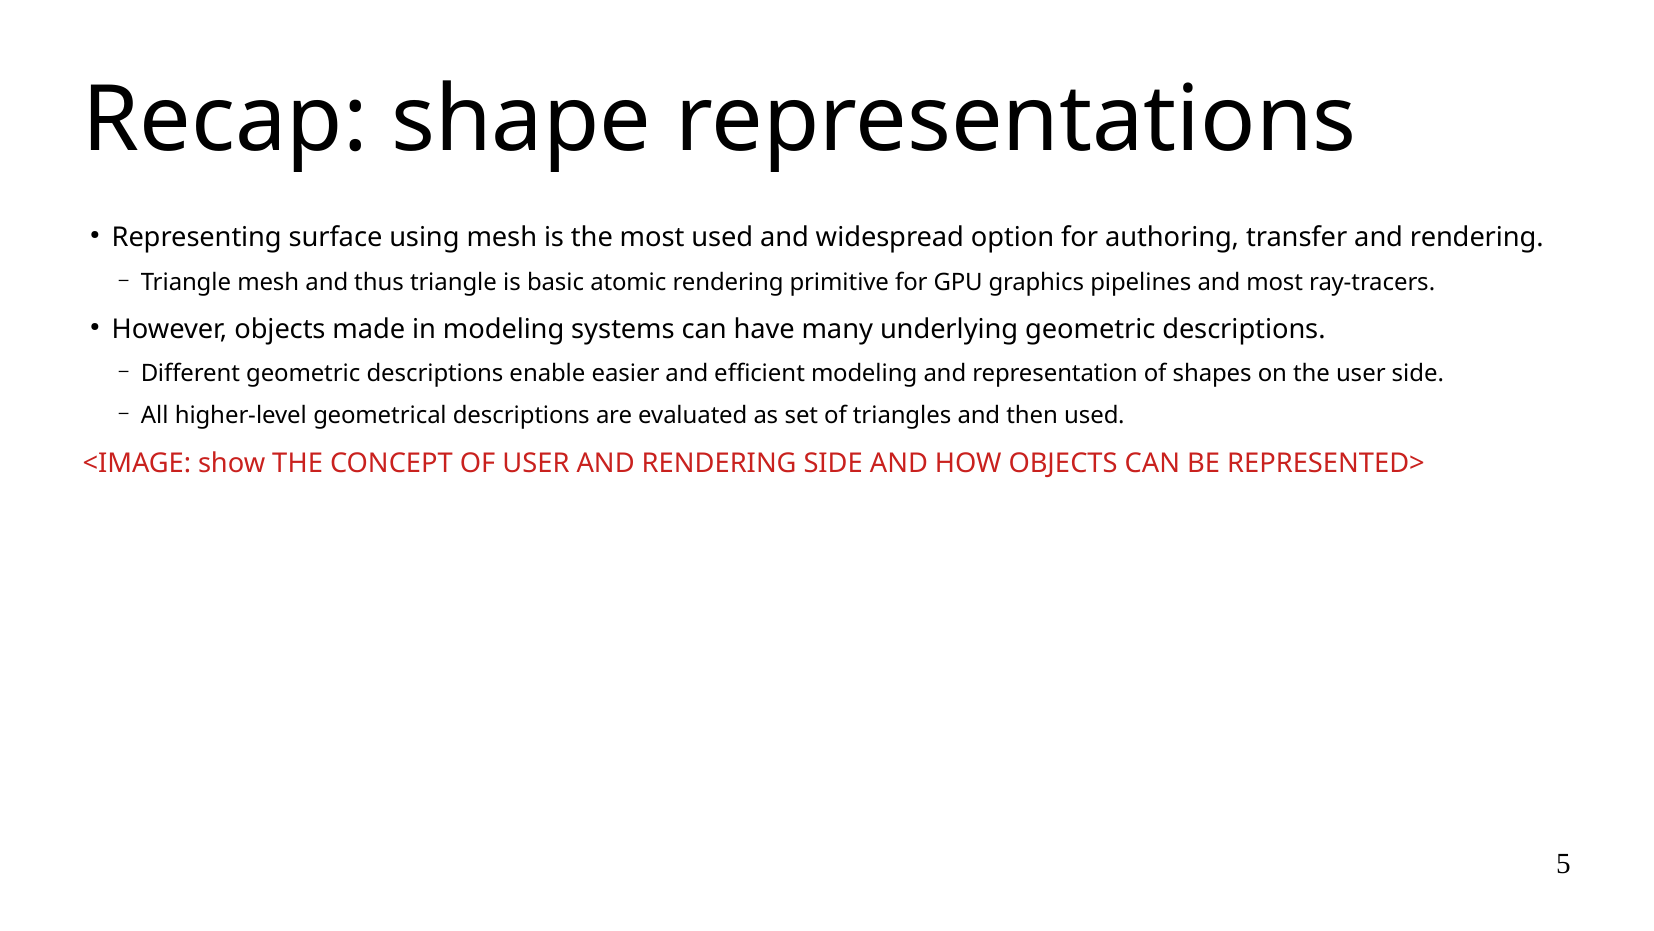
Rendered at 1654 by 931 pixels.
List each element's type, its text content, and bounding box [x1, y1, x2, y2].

title Recap: shape representations [82, 37, 1571, 193]
list Representing surface using mesh is the most used and widespread option for authoring, transfer and rendering. Triangle mesh and thus triangle is basic atomic rendering primitive for GPU graphics pipelines and most ray-tracers. However, objects made in modeling systems can have many underlying geometric descriptions. Different geometric descriptions enable easier and efficient modeling and representation of shapes on the user side. All higher-level geometrical descriptions are evaluated as set of triangles and then used. <IMAGE: show THE CONCEPT OF USER AND RENDERING SIDE AND HOW OBJECTS CAN BE REPRESENTED> [82, 217, 1571, 571]
